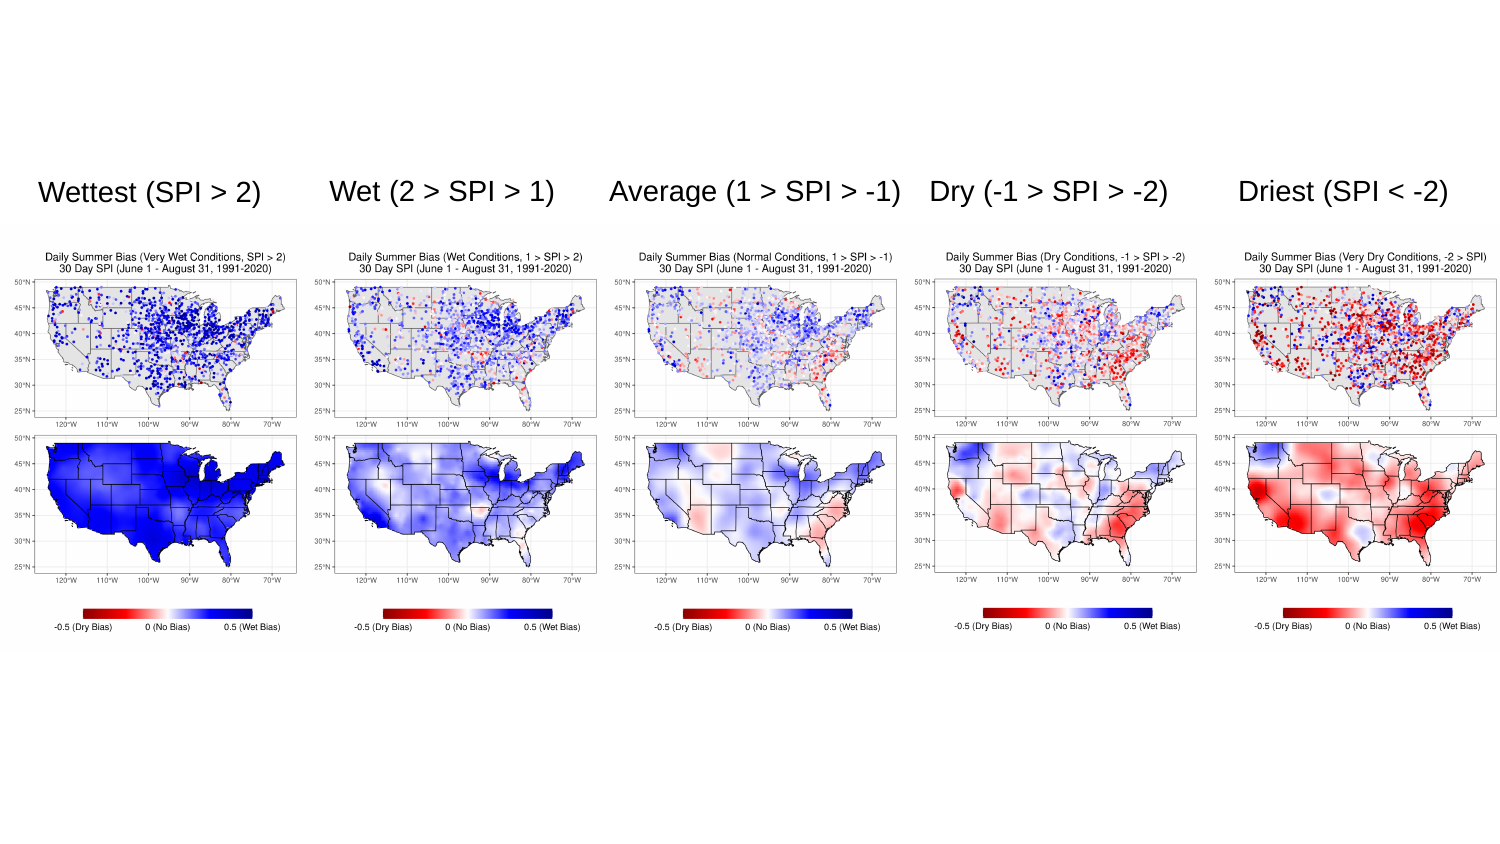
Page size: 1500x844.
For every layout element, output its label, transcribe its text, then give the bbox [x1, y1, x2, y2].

text_box Driest (SPI < -2) [1223, 157, 1477, 223]
picture [0, 223, 1500, 653]
text_box Wettest (SPI > 2) [23, 158, 277, 224]
text_box Wet (2 > SPI > 1) [314, 157, 586, 223]
text_box Dry (-1 > SPI > -2) [914, 157, 1186, 223]
text_box Average (1 > SPI > -1) [594, 157, 914, 223]
